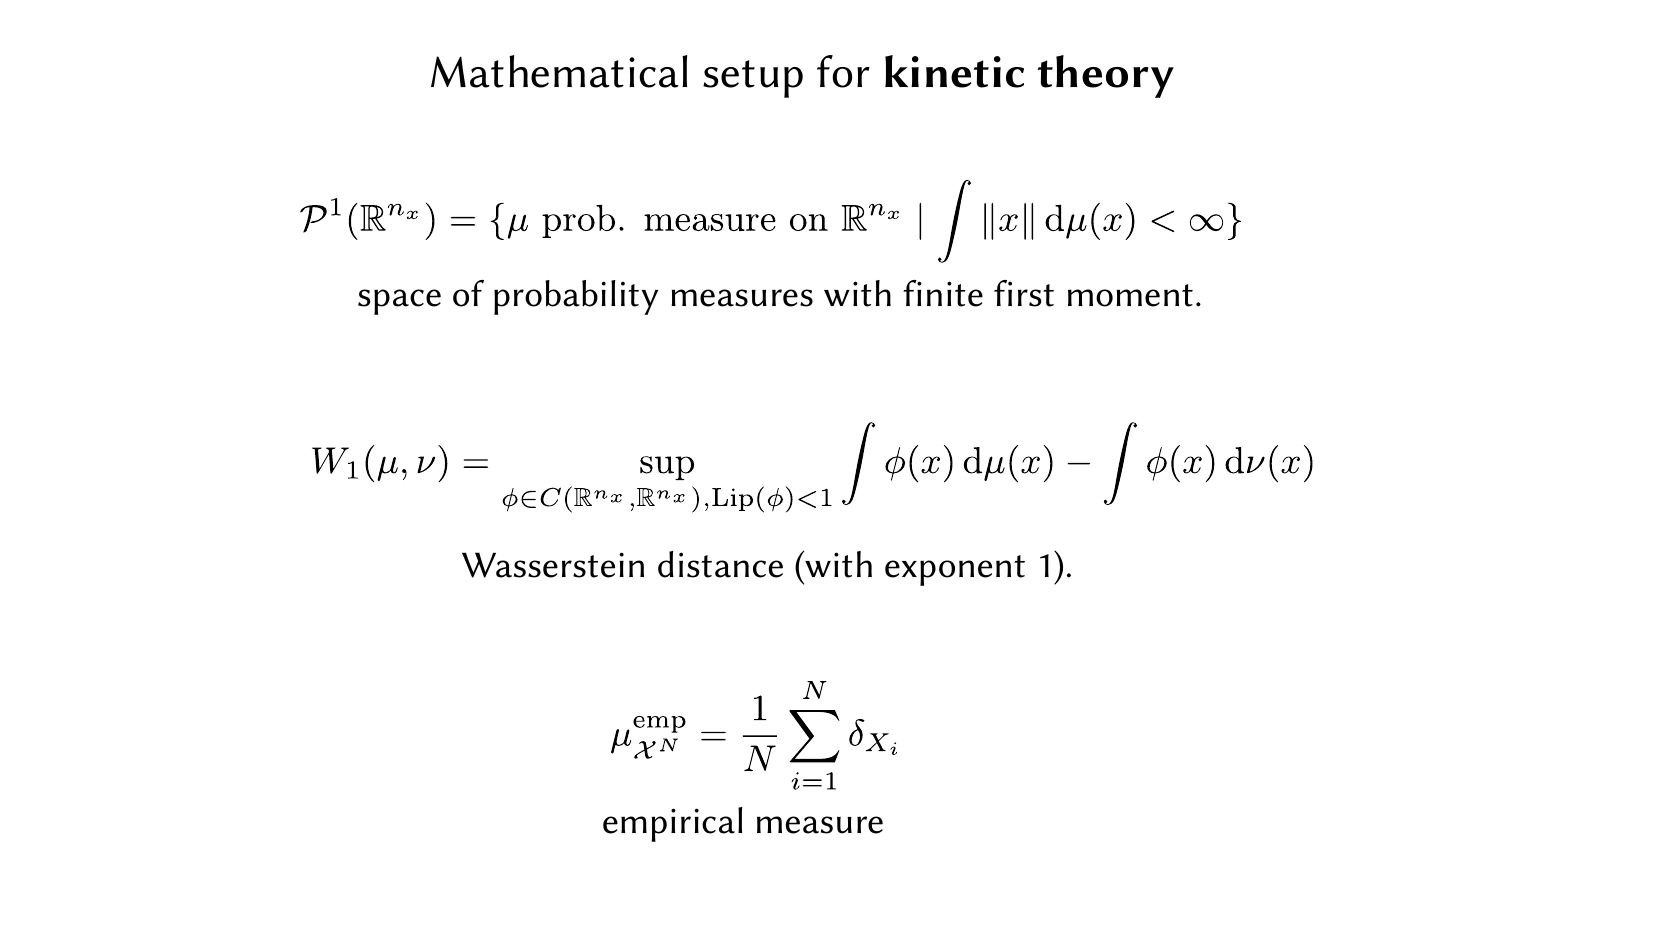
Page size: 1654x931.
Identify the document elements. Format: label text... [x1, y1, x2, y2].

text_box Wasserstein distance (with exponent 1). [446, 536, 1089, 638]
text_box [909, 445, 919, 483]
text_box [673, 493, 685, 503]
text_box [644, 214, 674, 231]
text_box [803, 681, 827, 699]
text_box [425, 202, 435, 241]
text_box [636, 488, 655, 506]
text_box [1147, 447, 1167, 481]
text_box [594, 490, 608, 499]
text_box [1183, 456, 1202, 474]
text_box [348, 202, 358, 241]
text_box [331, 198, 341, 216]
text_box [1103, 214, 1122, 232]
text_box [753, 695, 767, 721]
text_box [865, 733, 889, 752]
text_box [999, 214, 1018, 232]
text_box [767, 487, 783, 512]
text_box [377, 456, 398, 482]
text_box [885, 447, 906, 481]
text_box [887, 210, 899, 220]
text_box [655, 456, 674, 474]
text_box [348, 461, 358, 479]
text_box [725, 214, 745, 232]
text_box [937, 179, 972, 263]
text_box [640, 456, 653, 474]
text_box [634, 741, 656, 759]
text_box [1189, 214, 1224, 232]
text_box [1091, 202, 1100, 241]
text_box [757, 486, 765, 513]
text_box [704, 503, 709, 512]
text_box [868, 203, 885, 216]
text_box [1043, 445, 1053, 483]
text_box [596, 204, 616, 232]
text_box [730, 494, 737, 506]
text_box [1066, 214, 1087, 239]
text_box [1269, 445, 1279, 483]
text_box [842, 422, 876, 506]
text_box [611, 729, 632, 754]
text_box space of probability measures with finite first moment. [342, 265, 1220, 324]
text_box Mathematical setup for kinetic theory [413, 39, 1191, 107]
text_box [1225, 447, 1244, 474]
text_box [574, 488, 593, 506]
text_box [1303, 445, 1313, 483]
text_box [507, 214, 528, 239]
text_box [1021, 456, 1040, 474]
text_box [387, 203, 404, 216]
text_box [402, 469, 407, 481]
text_box [785, 486, 793, 513]
text_box [1247, 456, 1265, 474]
text_box [300, 205, 327, 233]
text_box [692, 214, 724, 232]
text_box [1281, 456, 1301, 474]
text_box [406, 210, 418, 220]
text_box empirical measure [587, 793, 901, 851]
text_box [1045, 204, 1064, 232]
text_box [502, 487, 518, 512]
text_box [808, 214, 828, 231]
text_box [671, 716, 686, 733]
text_box [1171, 445, 1180, 483]
text_box [577, 214, 595, 232]
text_box [890, 746, 898, 756]
text_box [943, 445, 953, 483]
text_box [610, 493, 622, 503]
text_box [490, 202, 504, 241]
text_box [563, 214, 576, 231]
text_box [1009, 445, 1019, 483]
text_box [963, 447, 983, 474]
text_box [647, 716, 670, 728]
text_box [821, 488, 832, 506]
text_box [1125, 202, 1135, 241]
text_box [760, 214, 776, 232]
text_box [659, 738, 679, 752]
text_box [1205, 445, 1215, 483]
text_box [521, 490, 536, 508]
text_box [1227, 202, 1242, 241]
text_box [675, 214, 690, 232]
text_box [565, 486, 572, 513]
text_box [675, 456, 695, 481]
text_box [692, 486, 699, 513]
text_box [311, 447, 350, 474]
text_box [1103, 422, 1138, 506]
text_box [438, 445, 448, 483]
text_box [739, 494, 754, 511]
text_box [542, 214, 561, 238]
text_box [365, 445, 375, 483]
text_box [744, 745, 776, 772]
text_box [798, 490, 817, 508]
text_box [984, 456, 1005, 482]
text_box [360, 205, 386, 231]
text_box [791, 777, 800, 790]
text_box [789, 710, 840, 763]
text_box [417, 456, 436, 474]
text_box [921, 456, 941, 474]
text_box [826, 772, 837, 790]
text_box [657, 490, 671, 499]
text_box [841, 205, 867, 231]
text_box [789, 214, 807, 232]
text_box [712, 488, 728, 506]
text_box [633, 715, 645, 728]
text_box [746, 214, 759, 231]
text_box [540, 487, 561, 507]
text_box [1151, 210, 1175, 233]
text_box [849, 718, 865, 746]
